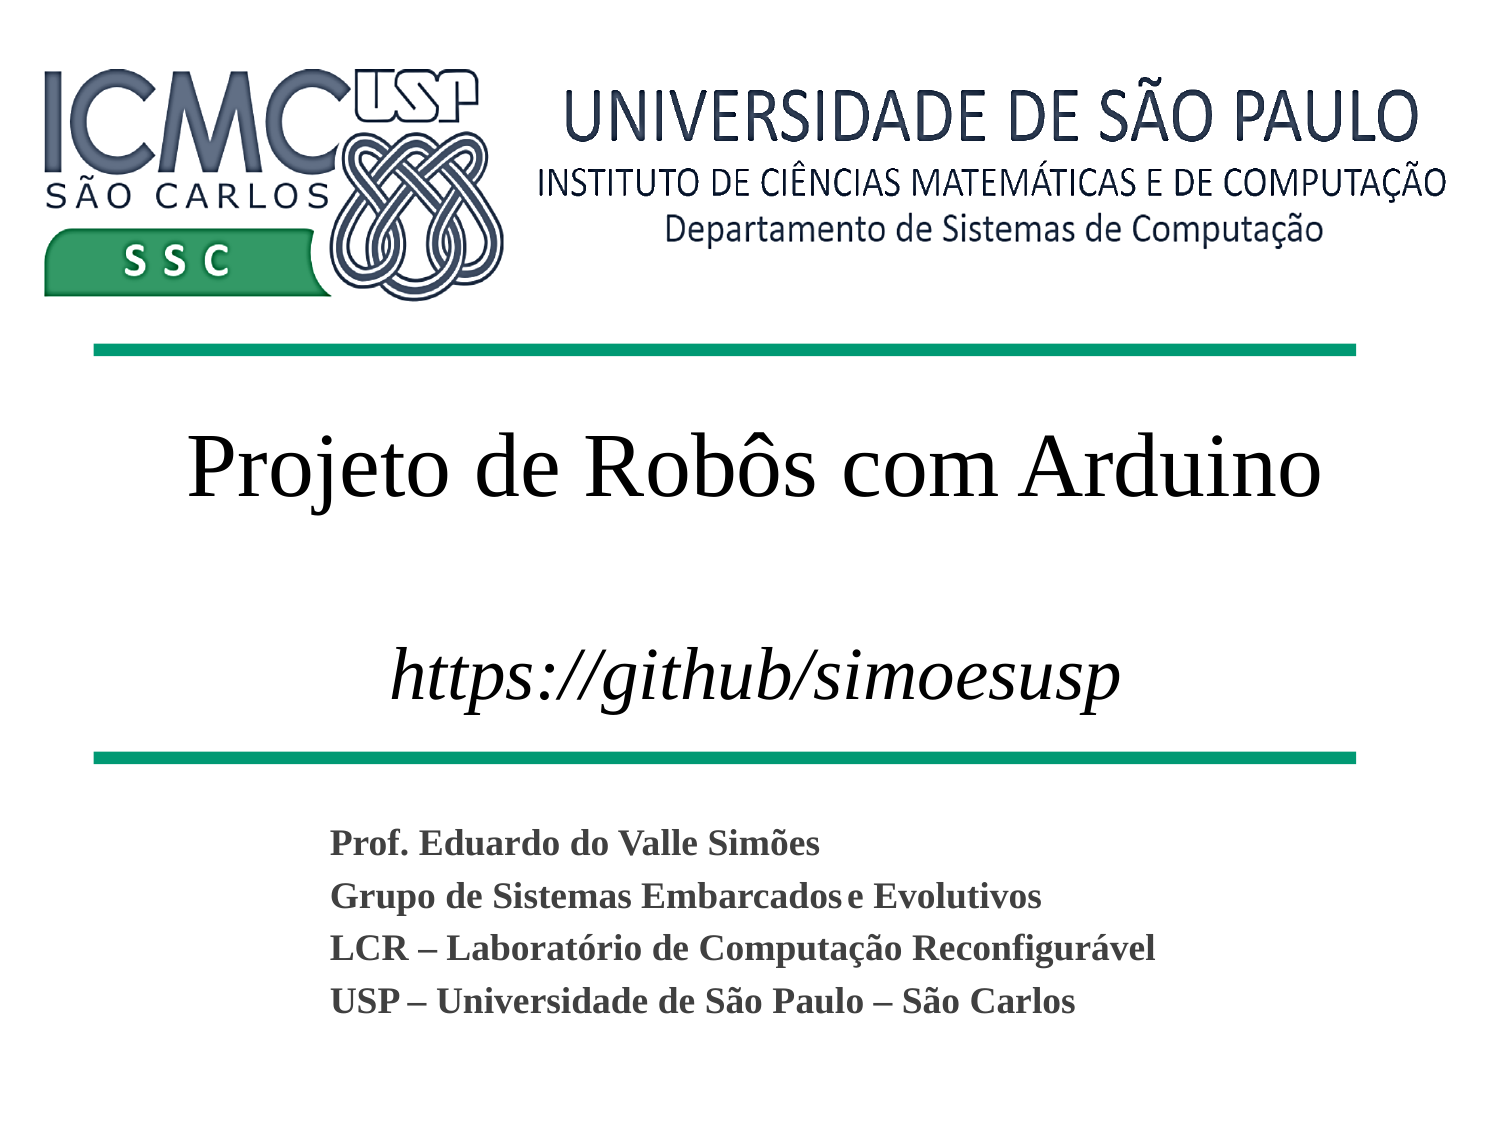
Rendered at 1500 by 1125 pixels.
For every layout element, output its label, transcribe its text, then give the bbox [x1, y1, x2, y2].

title Projeto de Robôs com Arduino https://github/simoesusp [29, 397, 1483, 714]
subtitle Prof. Eduardo do Valle Simões Grupo de Sistemas Embarcados e Evolutivos LCR – Laboratório de Computação Reconfigurável USP – Universidade de São Paulo – São Carlos [64, 810, 1460, 1041]
picture [0, 30, 1483, 303]
